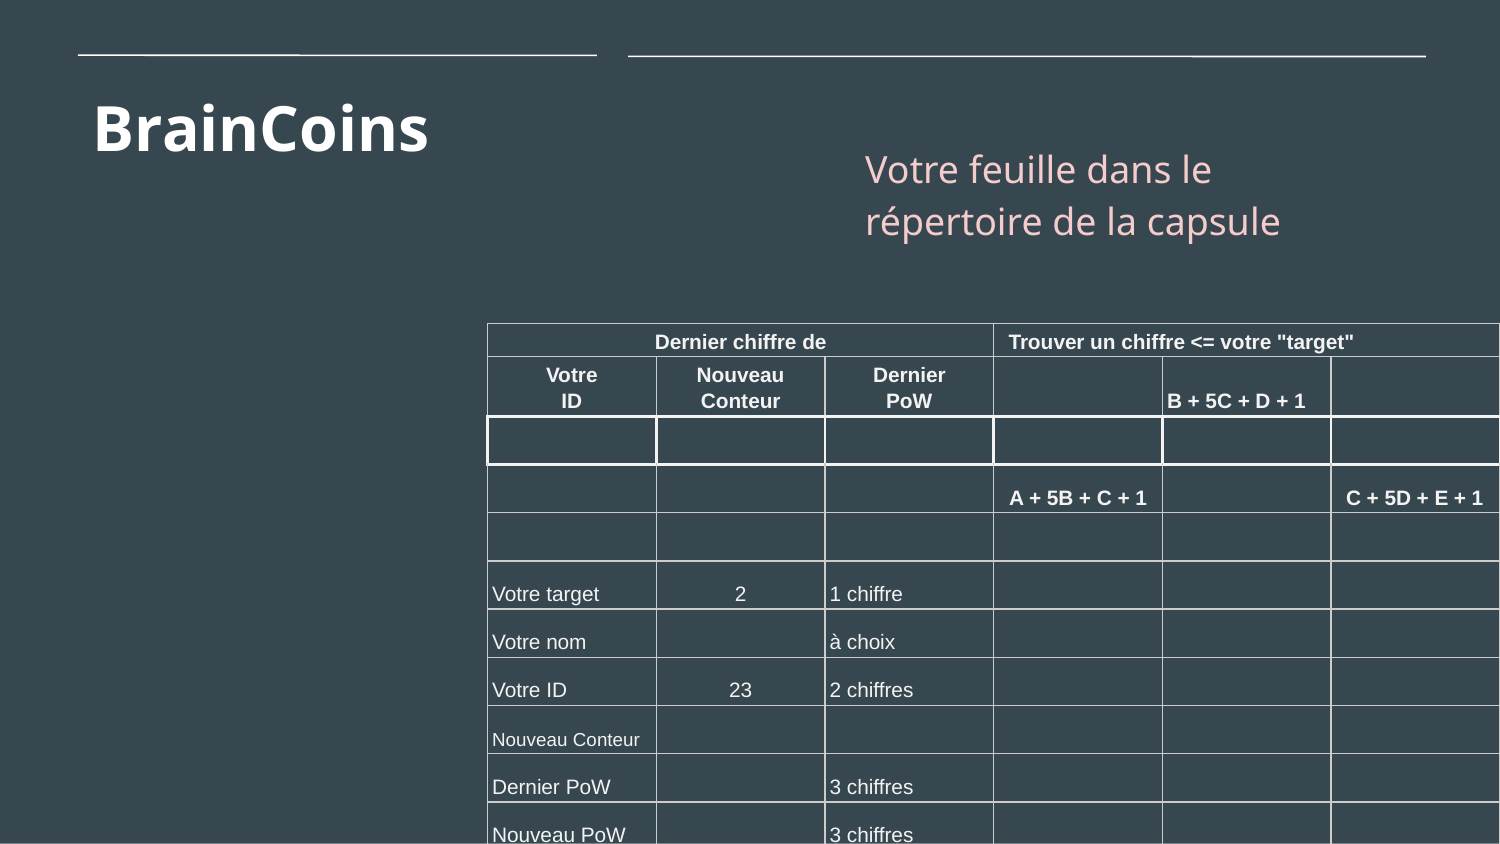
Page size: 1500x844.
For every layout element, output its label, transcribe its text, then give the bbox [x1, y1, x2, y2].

table_cell [994, 754, 1162, 801]
table_cell Nouveau PoW [488, 803, 656, 844]
table_cell 3 chiffres [826, 754, 993, 801]
table_cell [657, 466, 824, 512]
table_cell Dernier PoW [488, 754, 656, 801]
table_cell [1332, 754, 1499, 801]
table_cell [1332, 562, 1499, 608]
table_cell Votre target [488, 562, 656, 608]
table_cell [1332, 706, 1499, 753]
table_cell [826, 706, 993, 753]
table_cell [1332, 658, 1499, 705]
table_cell [994, 562, 1162, 608]
text_box Votre feuille dans le répertoire de la capsule [850, 124, 1351, 258]
table_cell [1163, 562, 1330, 608]
table_cell [1163, 706, 1330, 753]
table_cell [489, 418, 655, 463]
table_cell 23 [657, 658, 824, 705]
table_cell [657, 513, 824, 560]
table_cell [994, 706, 1162, 753]
table_cell [826, 466, 993, 512]
table_cell [826, 418, 992, 463]
table_cell [1163, 754, 1330, 801]
table_cell [994, 513, 1162, 560]
table_cell [658, 418, 824, 463]
table_cell Votre ID [488, 658, 656, 705]
table_header Dernier chiffre de [488, 324, 993, 356]
table_cell [657, 610, 824, 657]
table_cell 2 [657, 562, 824, 608]
table_cell [994, 658, 1162, 705]
table_cell [657, 754, 824, 801]
table_header Trouver un chiffre <= votre "target" [994, 324, 1499, 356]
table_cell A + 5B + C + 1 [994, 466, 1162, 512]
table_cell [1163, 658, 1330, 705]
table_cell [994, 803, 1162, 844]
table_cell C + 5D + E + 1 [1332, 466, 1499, 512]
table_cell [994, 357, 1162, 415]
table_cell [1332, 513, 1499, 560]
table_cell [657, 803, 824, 844]
table_cell Nouveau Conteur [488, 706, 656, 753]
table_cell [995, 418, 1161, 463]
table_cell [1332, 610, 1499, 657]
title BrainCoins [77, 73, 597, 413]
table_cell 2 chiffres [826, 658, 993, 705]
table_cell [1163, 466, 1330, 512]
table_cell Dernier PoW [826, 357, 993, 415]
table_cell [1163, 803, 1330, 844]
table_cell [994, 610, 1162, 657]
table_cell [1332, 357, 1499, 415]
table_cell [488, 466, 656, 512]
table_cell [1163, 513, 1330, 560]
table_cell 3 chiffres [826, 803, 993, 844]
table_cell B + 5C + D + 1 [1163, 357, 1330, 415]
table_cell [657, 706, 824, 753]
table_cell [1164, 418, 1330, 463]
table_cell [1163, 610, 1330, 657]
table_cell Votre ID [488, 357, 656, 415]
table_cell 1 chiffre [826, 562, 993, 608]
table_cell [488, 513, 656, 560]
table_cell [1332, 803, 1499, 844]
table_cell Votre nom [488, 610, 656, 657]
table_cell à choix [826, 610, 993, 657]
table_cell Nouveau Conteur [657, 357, 824, 415]
table_cell [1332, 418, 1499, 463]
table_cell [826, 513, 993, 560]
